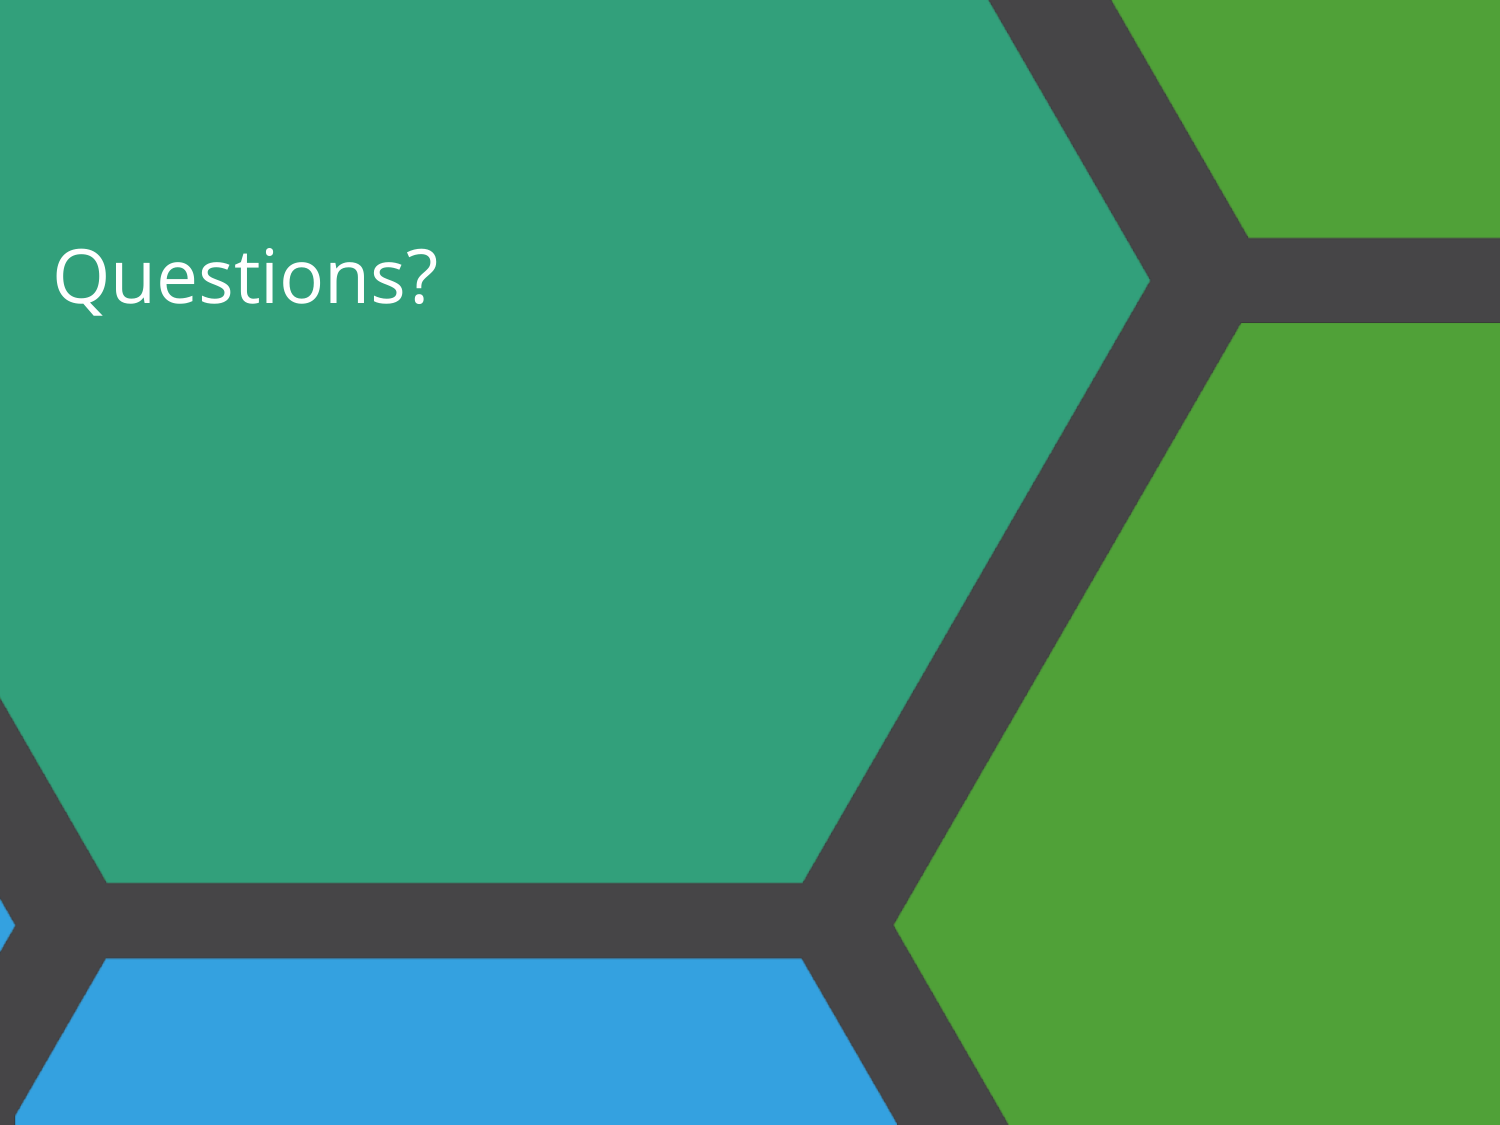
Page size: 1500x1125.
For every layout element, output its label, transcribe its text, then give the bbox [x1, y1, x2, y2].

picture [0, 0, 1500, 1125]
title Questions? [52, 147, 1099, 401]
